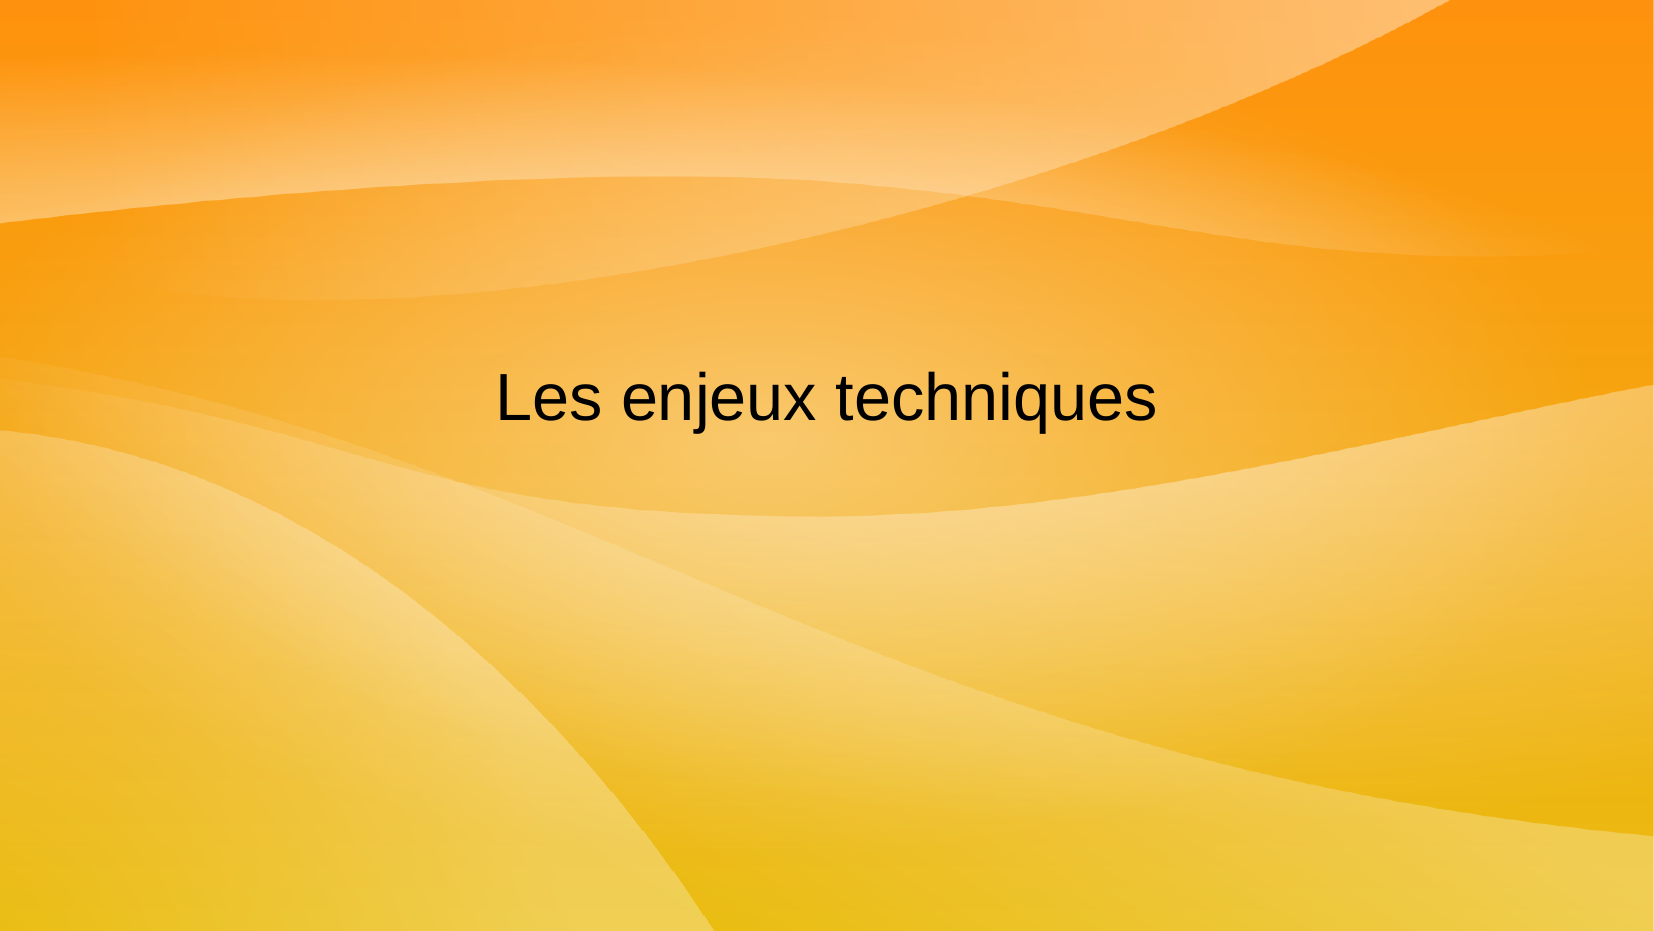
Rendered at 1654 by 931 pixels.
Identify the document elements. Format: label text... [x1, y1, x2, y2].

picture [0, 0, 1654, 931]
subtitle Les enjeux techniques [82, 37, 1571, 757]
